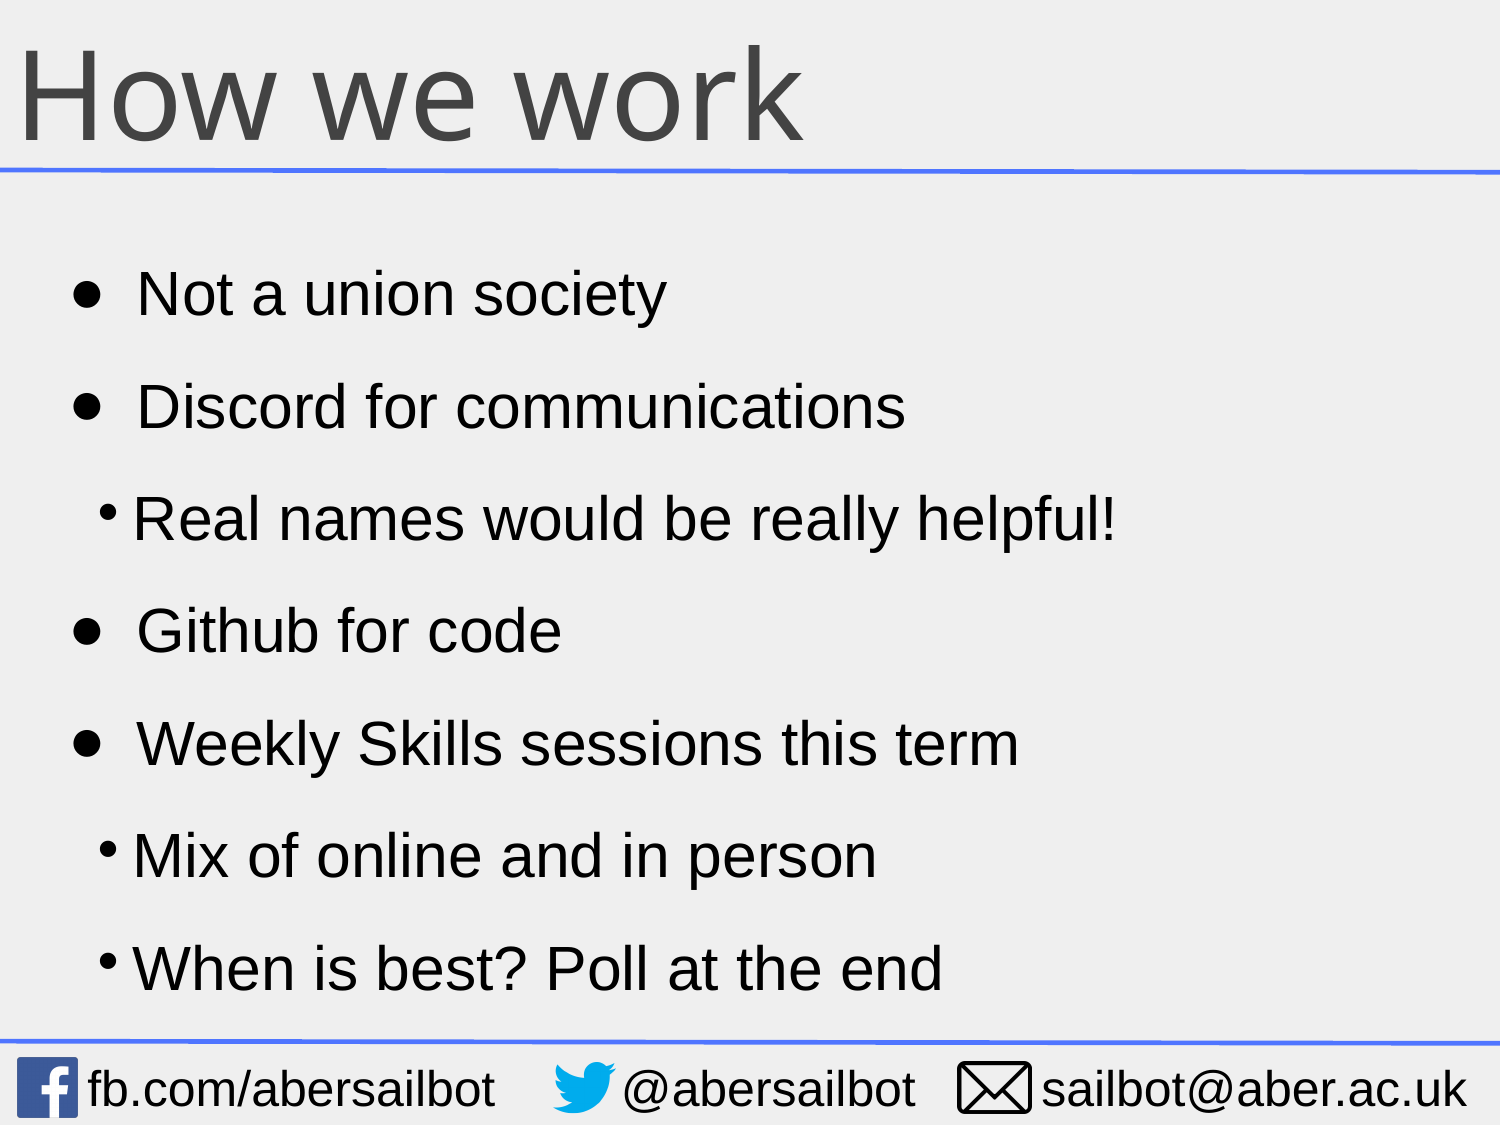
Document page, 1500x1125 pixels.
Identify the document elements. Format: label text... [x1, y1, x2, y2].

picture [957, 1061, 1032, 1115]
text_box How we work [0, 173, 1500, 182]
text_box How we work [0, 0, 1500, 169]
text_box Not a union society Discord for communications Real names would be really helpful! Github for code Weekly Skills sessions this term Mix of online and in person When is best? Poll at the end [47, 200, 1440, 768]
text_box fb.com/abersailbot @abersailbot sailbot@aber.ac.uk [0, 1044, 1500, 1125]
picture [553, 1056, 616, 1119]
picture [16, 1056, 79, 1119]
